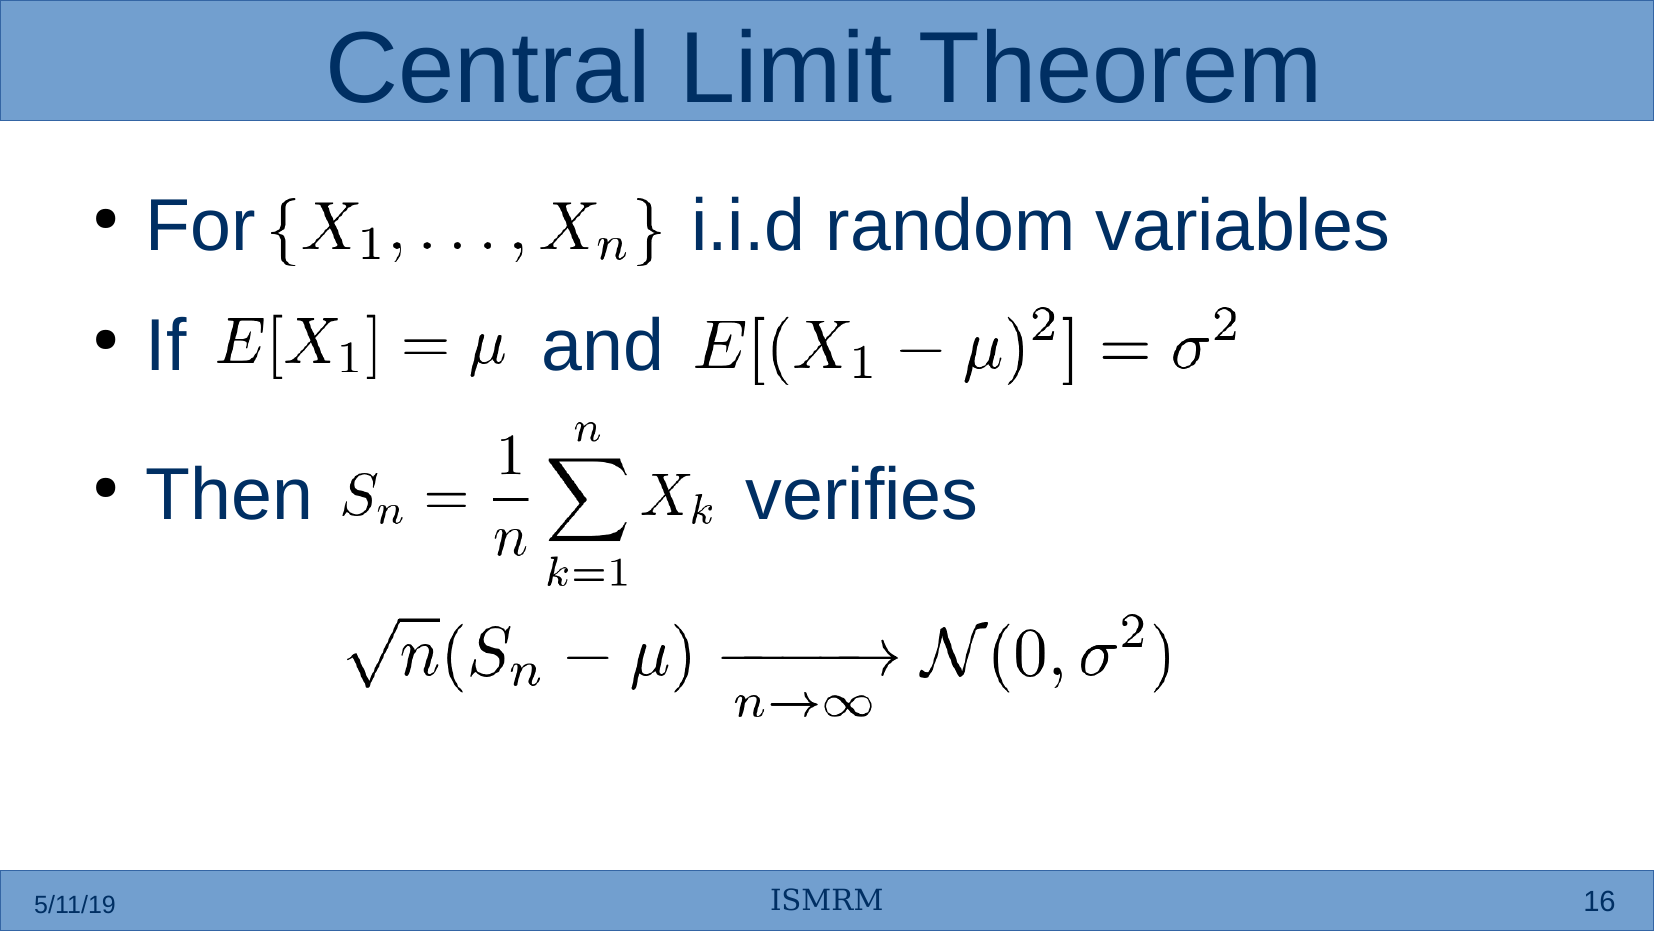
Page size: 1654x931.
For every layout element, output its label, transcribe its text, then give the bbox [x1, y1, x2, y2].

list For i.i.d random variables If and Then verifies [75, 176, 1564, 855]
picture [347, 614, 1169, 717]
title Central Limit Theorem [0, 15, 1651, 121]
picture [217, 314, 505, 379]
picture [342, 422, 712, 586]
picture [695, 307, 1236, 385]
picture [271, 198, 661, 266]
